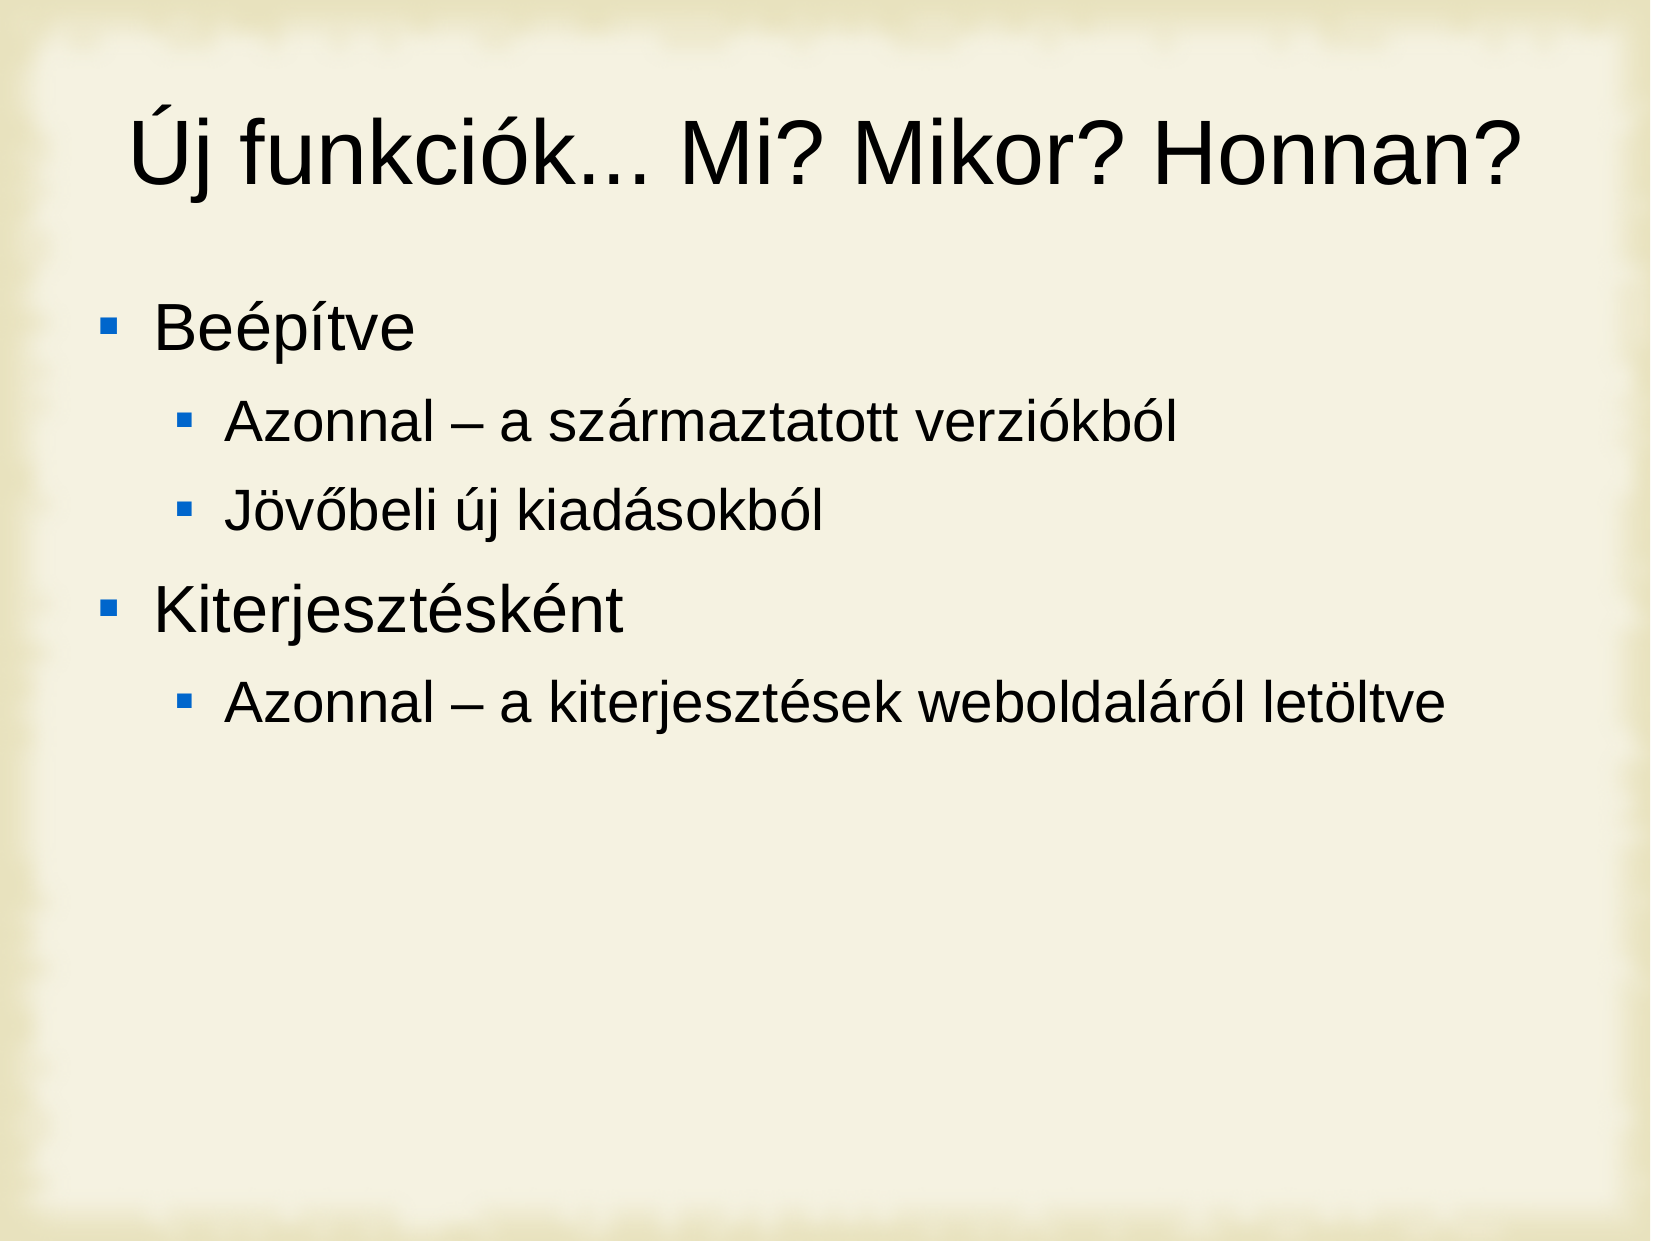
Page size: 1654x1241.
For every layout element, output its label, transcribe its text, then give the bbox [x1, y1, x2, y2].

list Beépítve Azonnal – a származtatott verziókból Jövőbeli új kiadásokból Kiterjesztésként Azonnal – a kiterjesztések weboldaláról letöltve [82, 290, 1571, 1094]
title Új funkciók... Mi? Mikor? Honnan? [82, 49, 1571, 257]
picture [0, 0, 1651, 1241]
